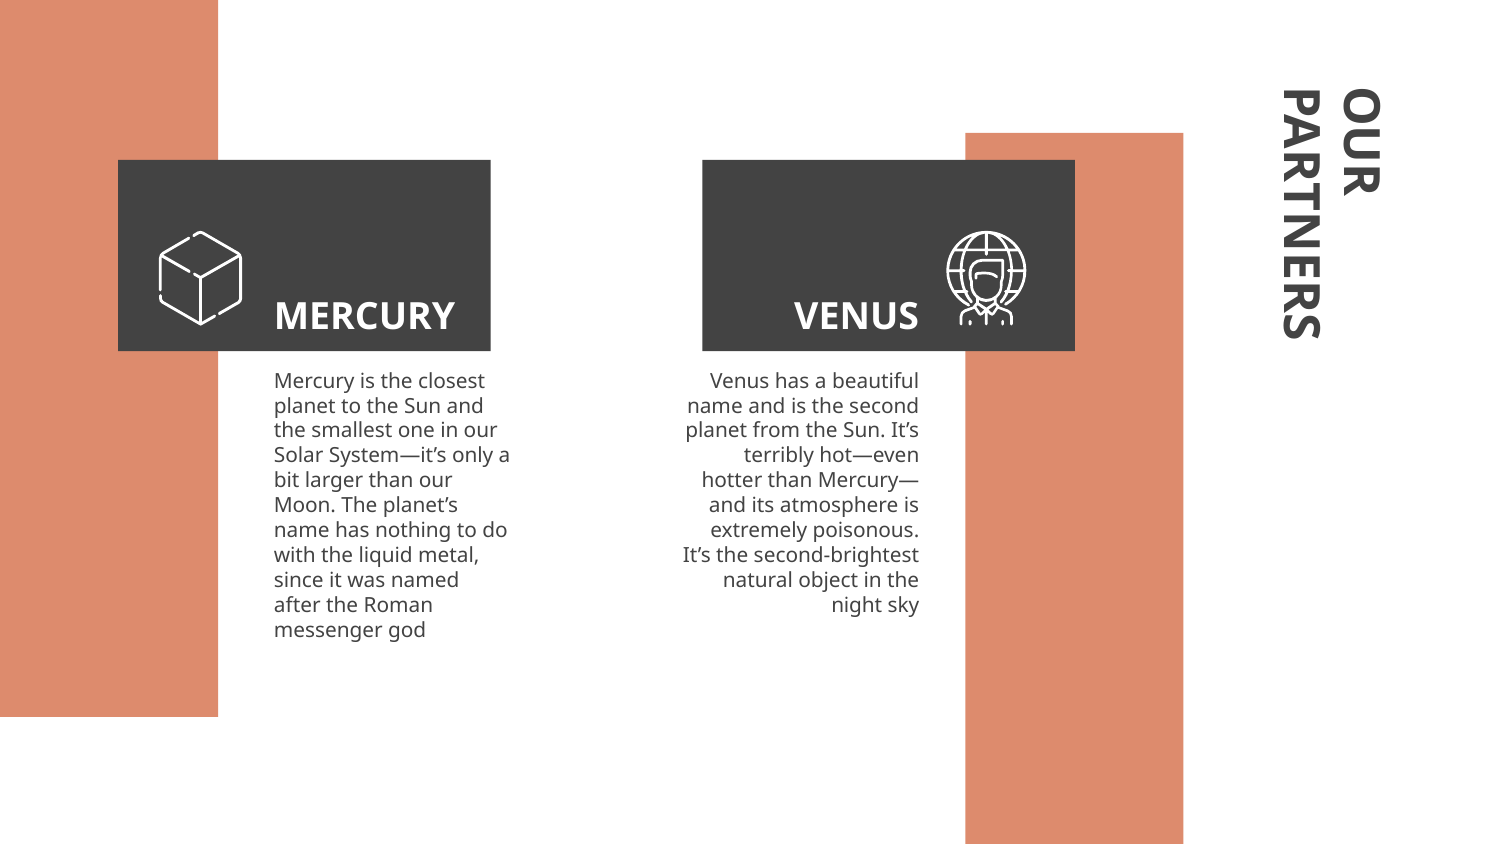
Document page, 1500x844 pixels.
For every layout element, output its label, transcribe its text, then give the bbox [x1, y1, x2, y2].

subtitle Venus has a beautiful name and is the second planet from the Sun. It’s terribly hot—even hotter than Mercury—and its atmosphere is extremely poisonous. It’s the second-brightest natural object in the night sky [667, 353, 935, 535]
title OUR PARTNERS [1294, 71, 1375, 473]
text_box [702, 132, 1184, 844]
title MERCURY [259, 289, 689, 353]
subtitle Mercury is the closest planet to the Sun and the smallest one in our Solar System—it’s only a bit larger than our Moon. The planet’s name has nothing to do with the liquid metal, since it was named after the Roman messenger god [259, 353, 526, 535]
text_box [0, 0, 491, 717]
title VENUS [689, 289, 935, 353]
